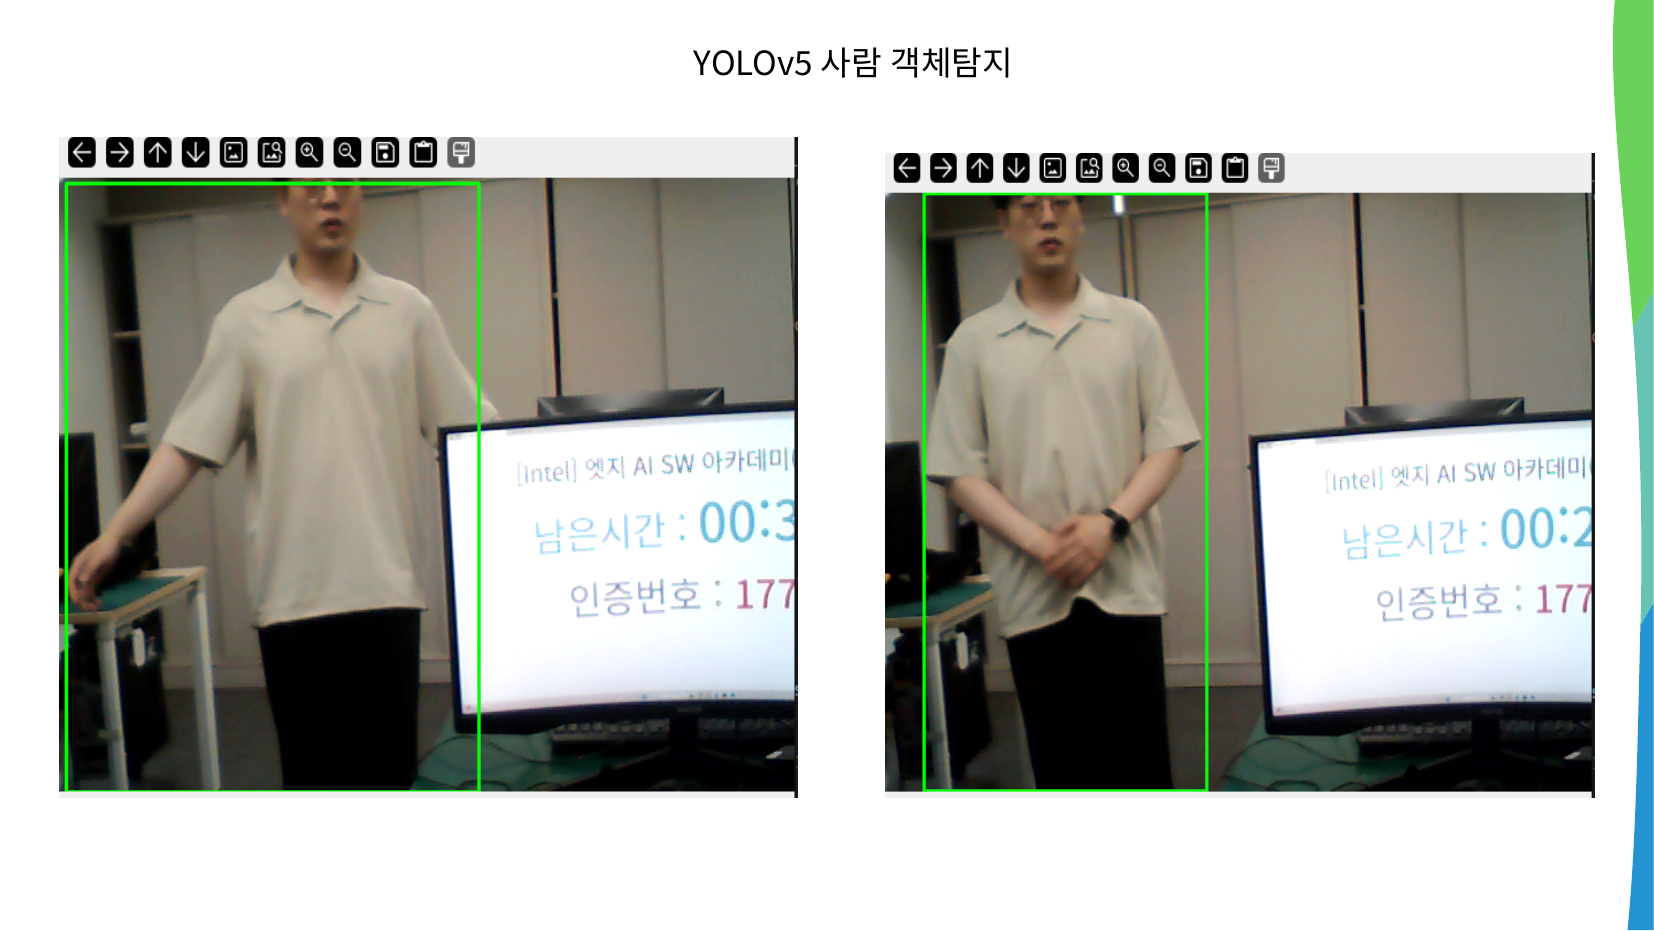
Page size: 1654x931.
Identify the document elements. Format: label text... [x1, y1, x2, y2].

picture [885, 153, 1595, 798]
text_box YOLOv5 사람 객체탐지 [679, 29, 1063, 119]
picture [59, 137, 798, 798]
